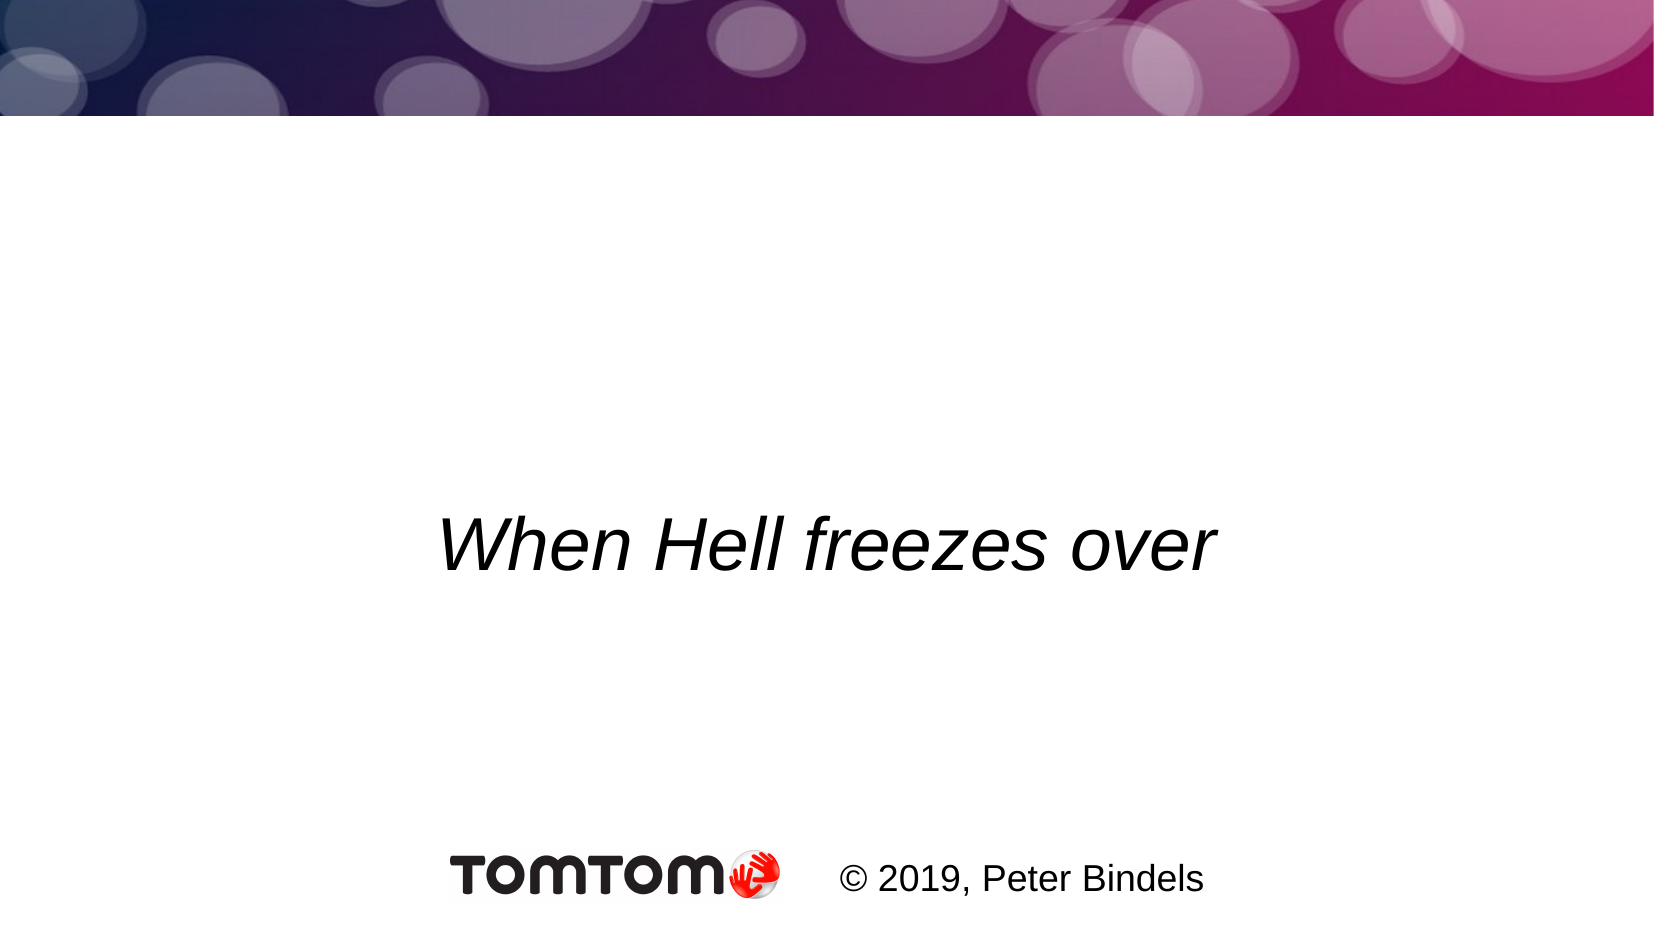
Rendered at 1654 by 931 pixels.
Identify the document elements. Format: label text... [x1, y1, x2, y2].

picture [450, 847, 784, 906]
list When Hell freezes over [82, 274, 1571, 815]
picture [0, 0, 1654, 116]
